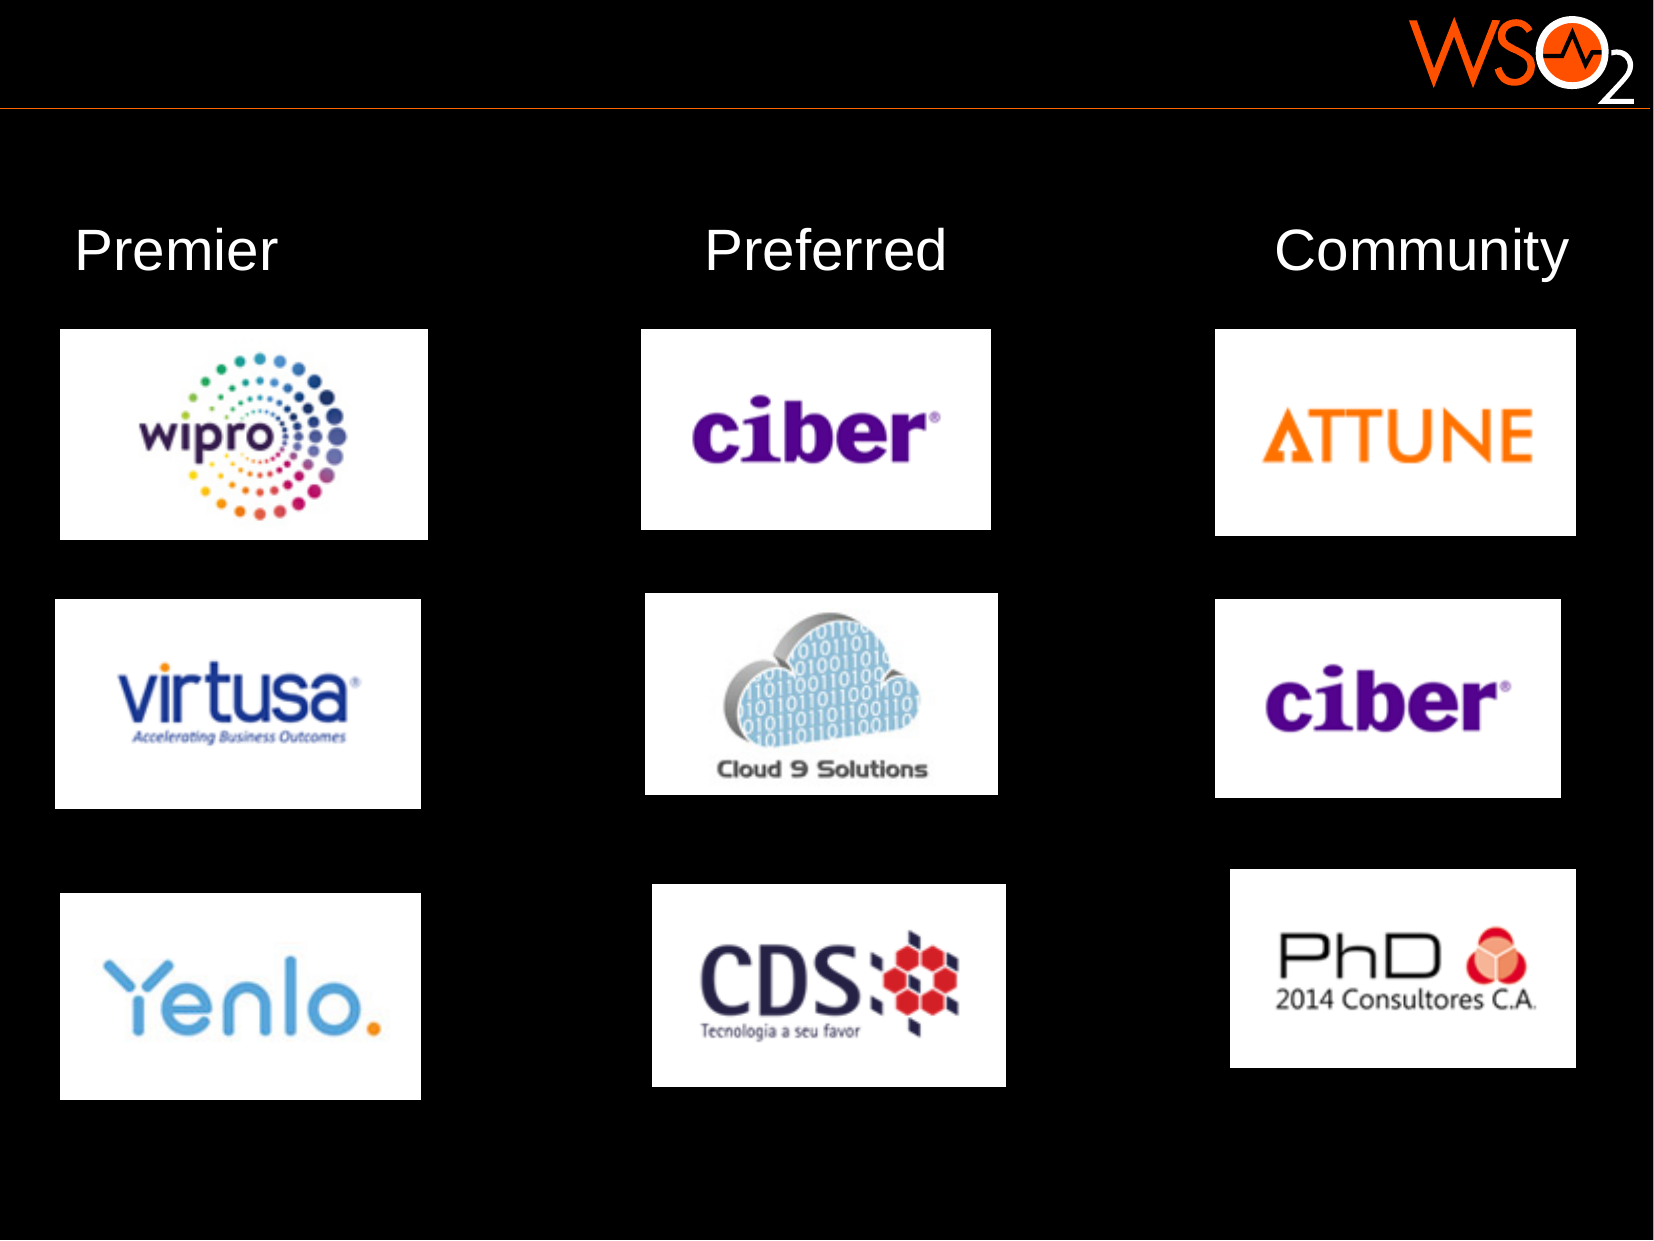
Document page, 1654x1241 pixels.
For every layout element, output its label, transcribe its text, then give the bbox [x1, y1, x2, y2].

picture [1215, 329, 1576, 536]
picture [55, 599, 421, 809]
picture [1230, 869, 1576, 1068]
picture [60, 329, 428, 541]
text_box Community [1260, 210, 1621, 297]
picture [652, 884, 1006, 1087]
picture [641, 329, 991, 530]
picture [645, 593, 998, 796]
picture [1407, 15, 1636, 106]
picture [60, 893, 421, 1100]
text_box Preferred [690, 210, 991, 290]
picture [1215, 599, 1561, 798]
text_box Premier [60, 210, 361, 290]
